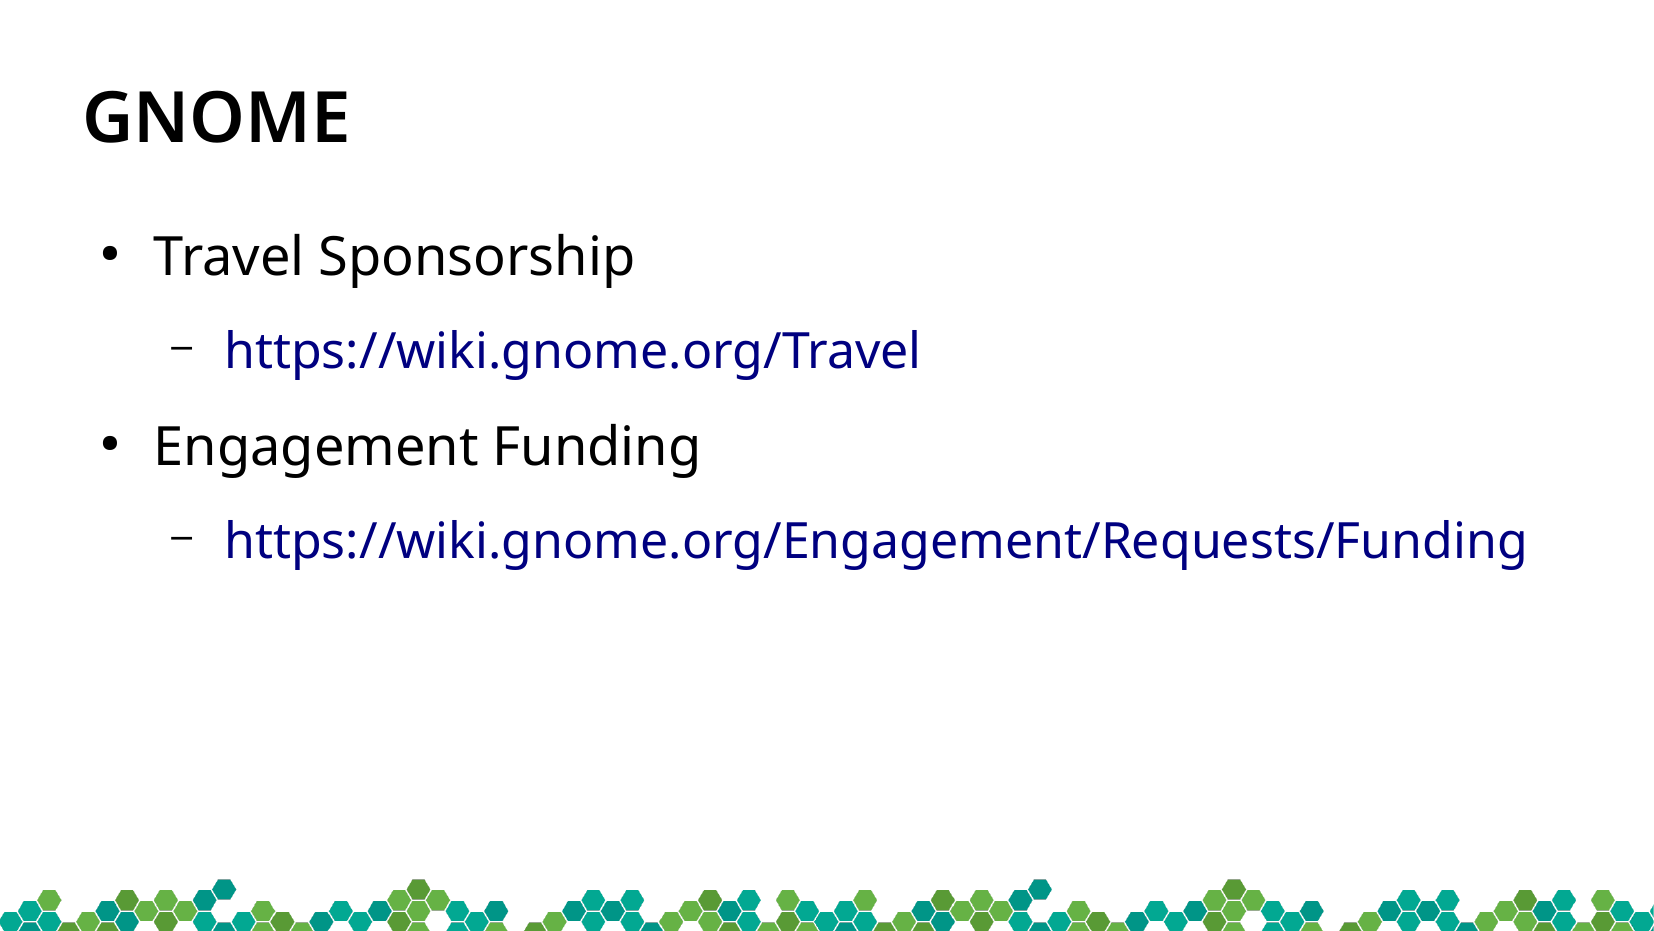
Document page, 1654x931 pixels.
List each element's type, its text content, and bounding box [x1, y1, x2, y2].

title GNOME [82, 37, 1571, 193]
picture [0, 871, 1654, 931]
list Travel Sponsorship https://wiki.gnome.org/Travel Engagement Funding https://wiki.gnome.org/Engagement/Requests/Funding [82, 217, 1571, 855]
